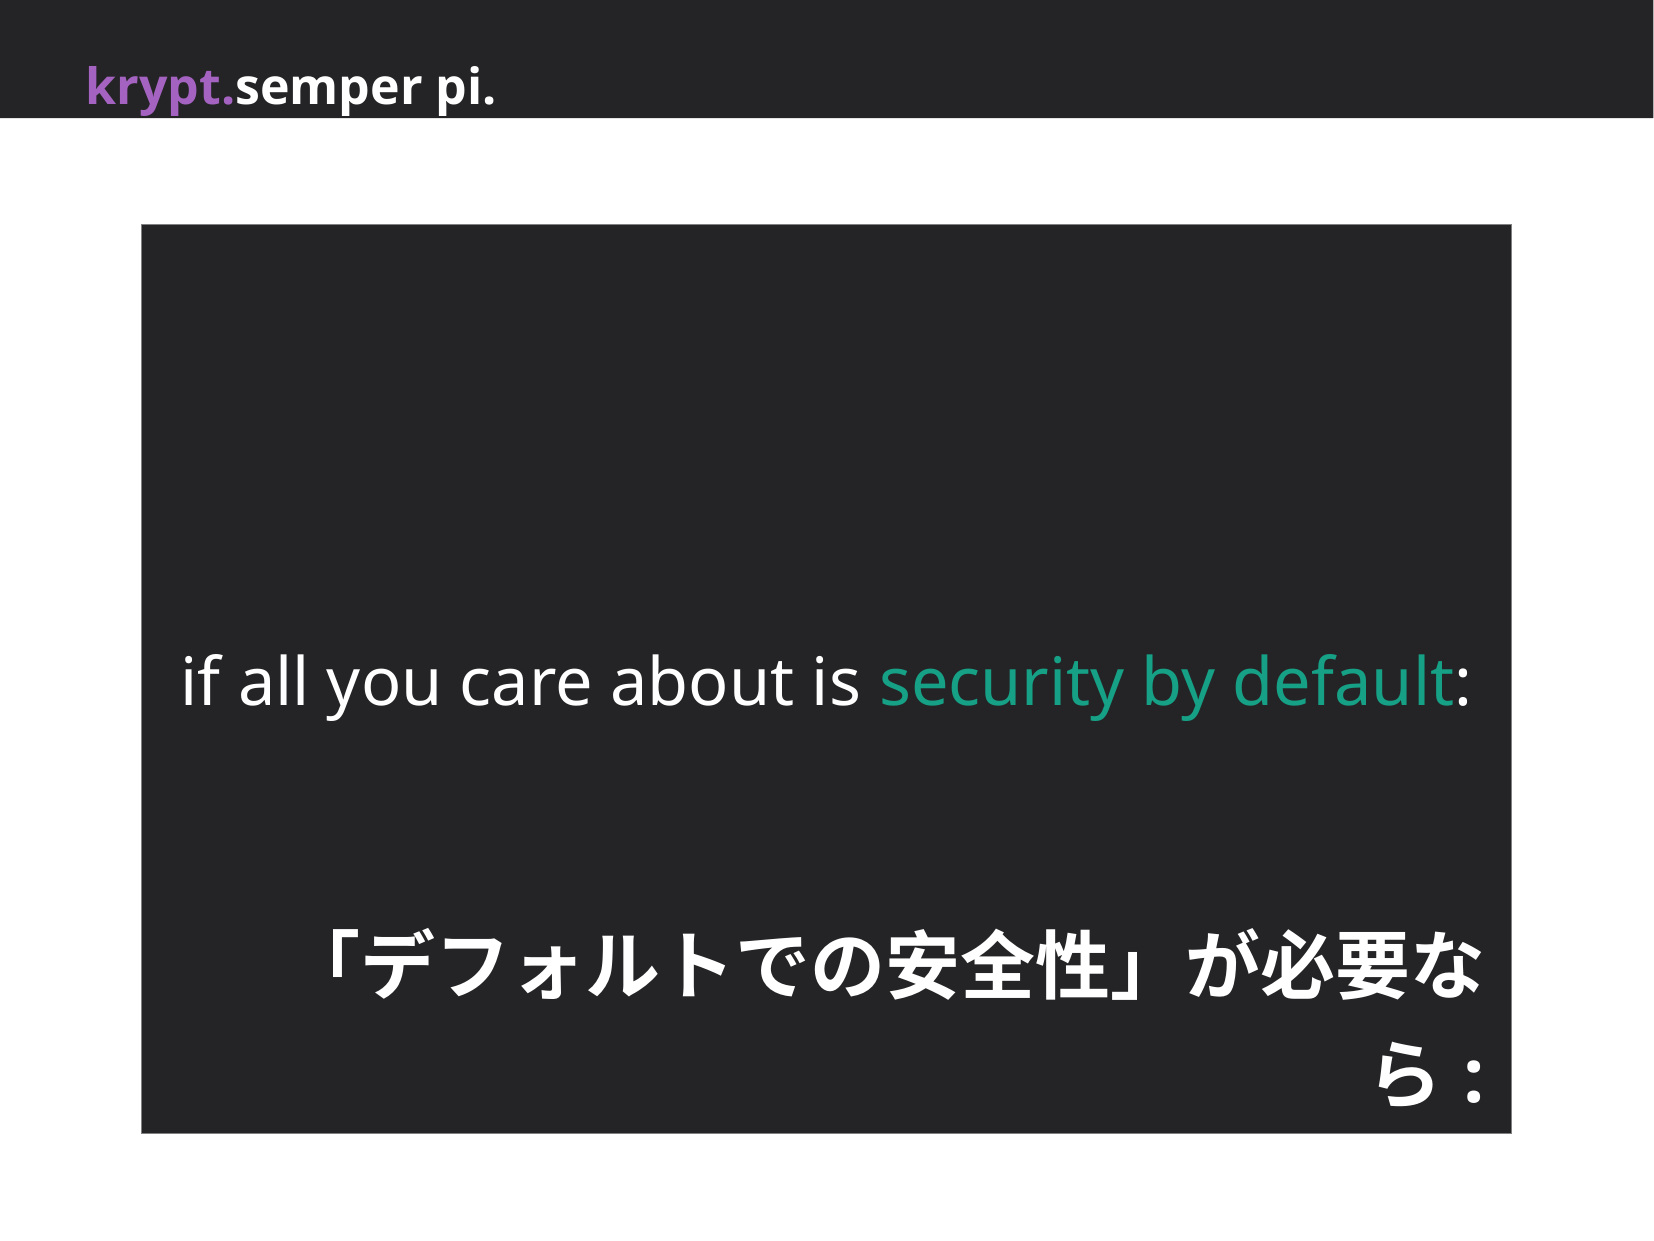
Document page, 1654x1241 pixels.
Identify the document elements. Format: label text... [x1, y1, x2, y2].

text_box if all you care about is security by default: [141, 224, 1512, 1134]
text_box [0, 0, 1654, 119]
text_box krypt.semper pi. [70, 43, 544, 119]
text_box 「デフォルトでの安全性」が必要なら: [153, 909, 1501, 1123]
text_box [165, 531, 1441, 909]
